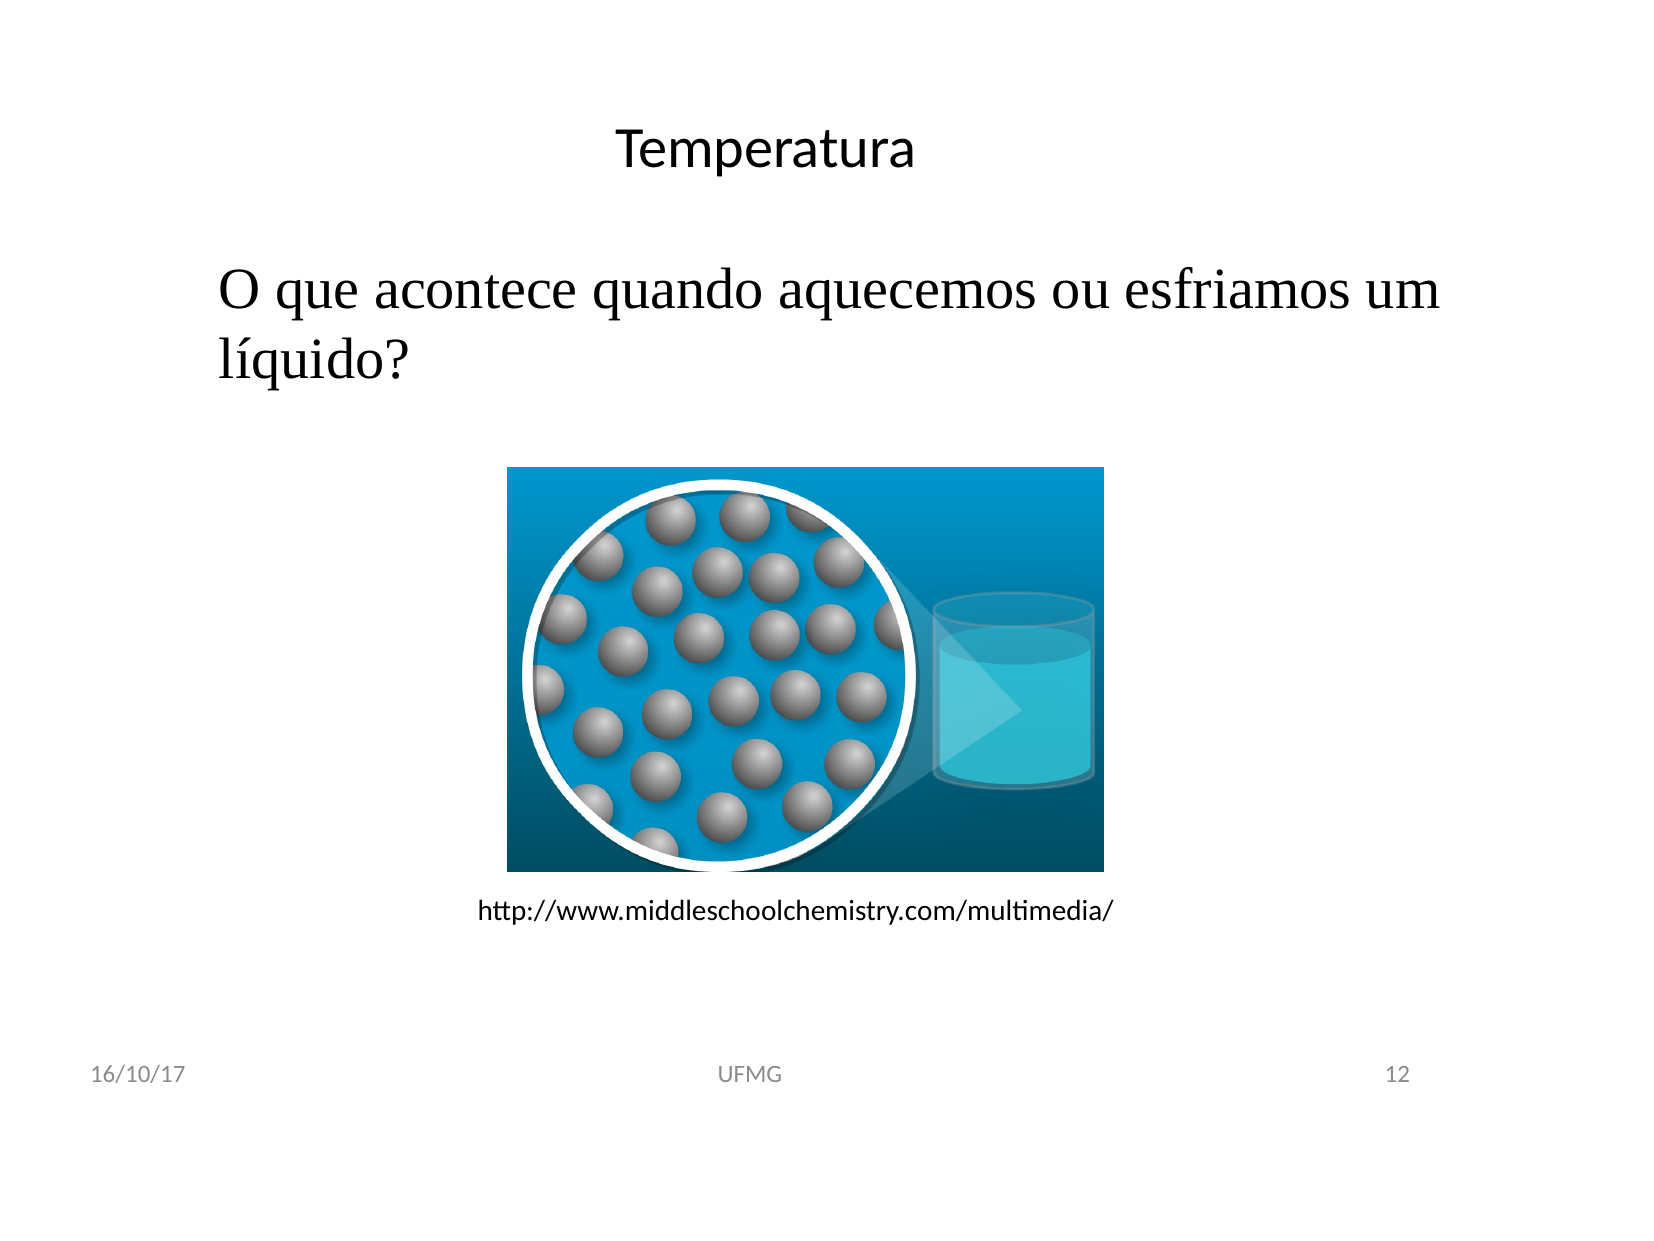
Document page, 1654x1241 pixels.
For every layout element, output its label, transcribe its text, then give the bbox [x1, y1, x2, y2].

slide_number <número> [1074, 1042, 1425, 1103]
text_box Temperatura [506, 102, 1099, 187]
picture [523, 480, 1095, 873]
text_box O que acontece quando aquecemos ou esfriamos um líquido? [110, 243, 1486, 398]
text_box http://www.middleschoolchemistry.com/multimedia/ [462, 883, 1146, 934]
footer UFMG [512, 1042, 988, 1103]
slide_number 16/10/17 [75, 1042, 425, 1103]
